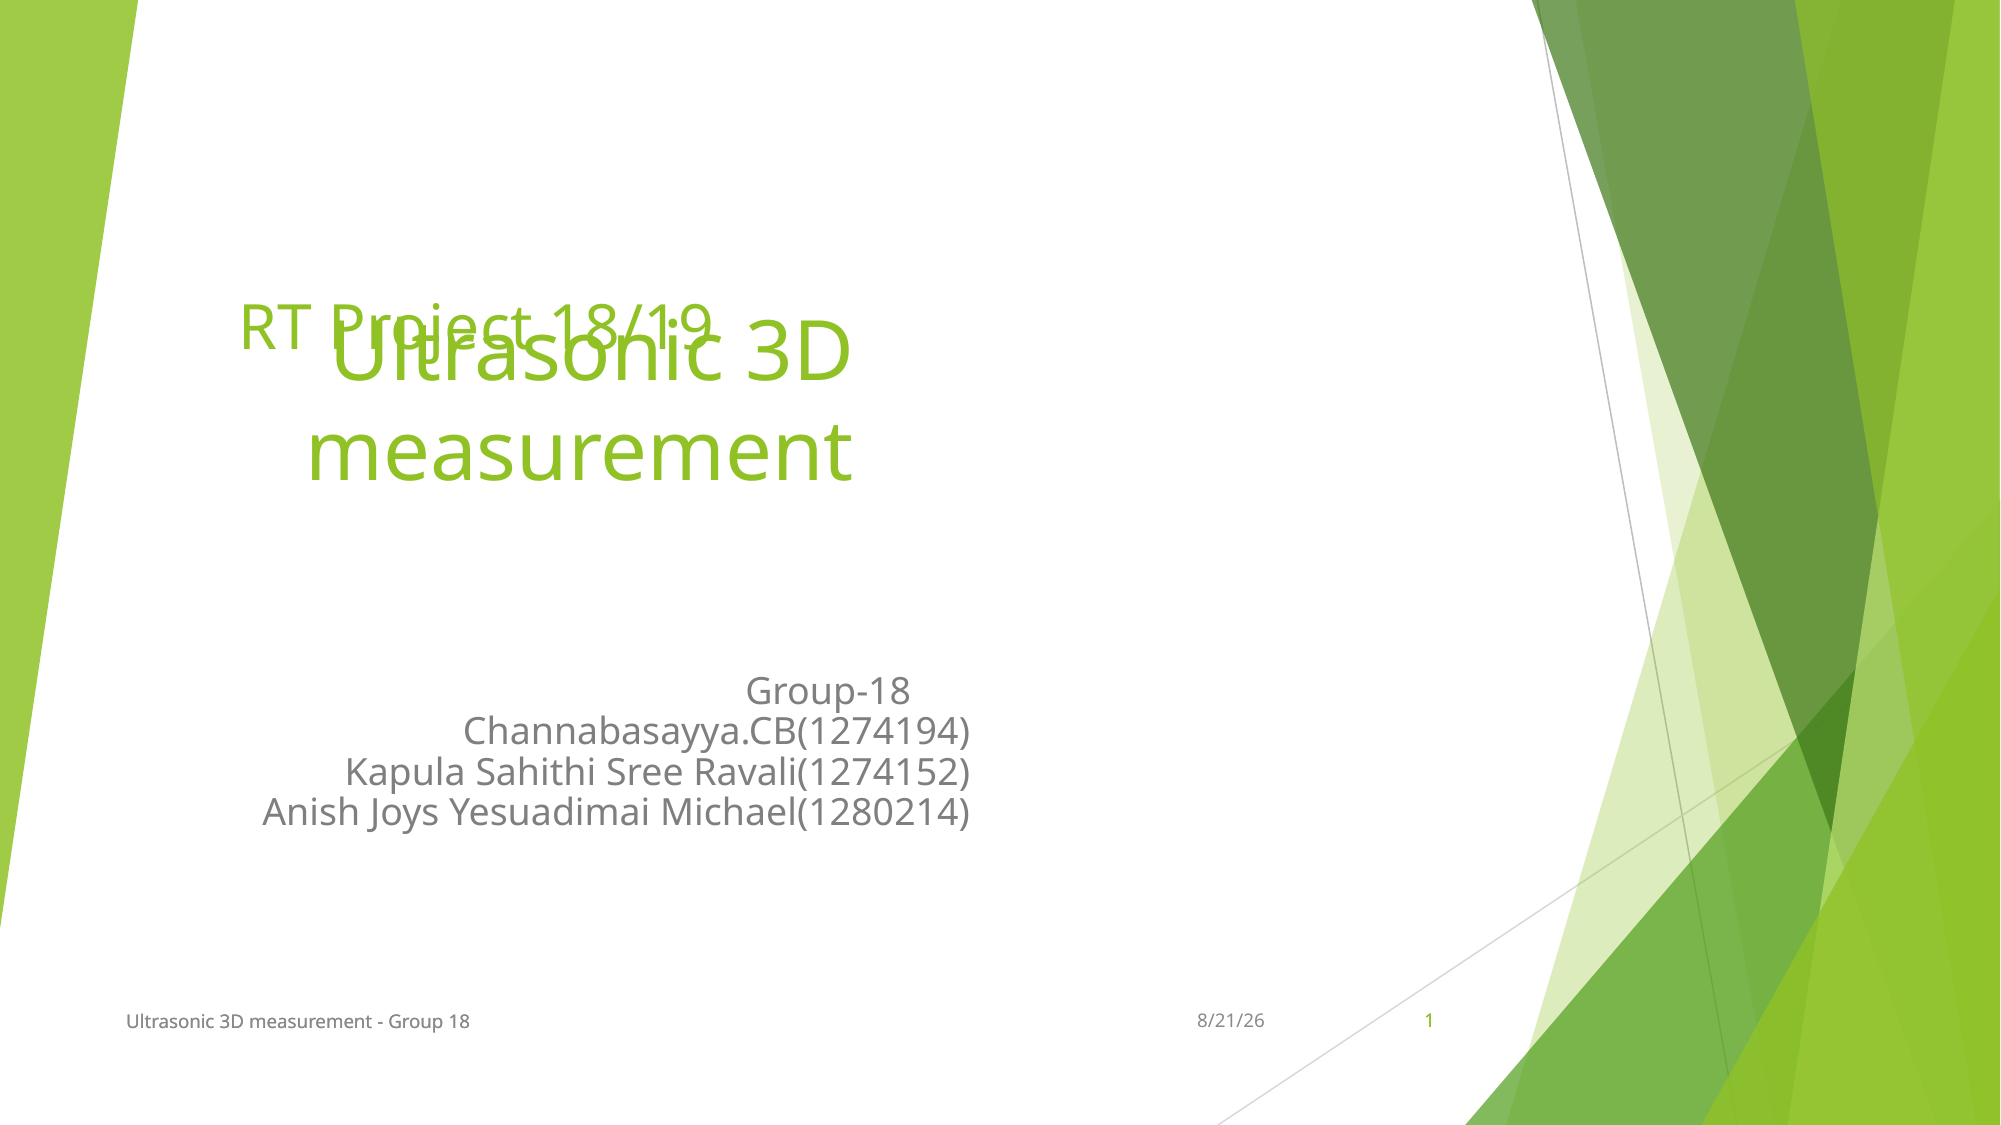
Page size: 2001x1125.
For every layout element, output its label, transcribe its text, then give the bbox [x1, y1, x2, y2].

title RT Project 18/19 [223, 204, 1162, 370]
text_box [1409, 991, 1522, 1051]
subtitle Group-18 Channabasayya.CB(1274194) Kapula Sahithi Sree Ravali(1274152) Anish Joys Yesuadimai Michael(1280214) [247, 664, 1522, 845]
text_box 2/5/2019 [1181, 991, 1332, 1051]
text_box Ultrasonic 3D measurement - Group 18 [111, 991, 1145, 1051]
text_box Ultrasonic 3D measurement [290, 233, 1397, 505]
